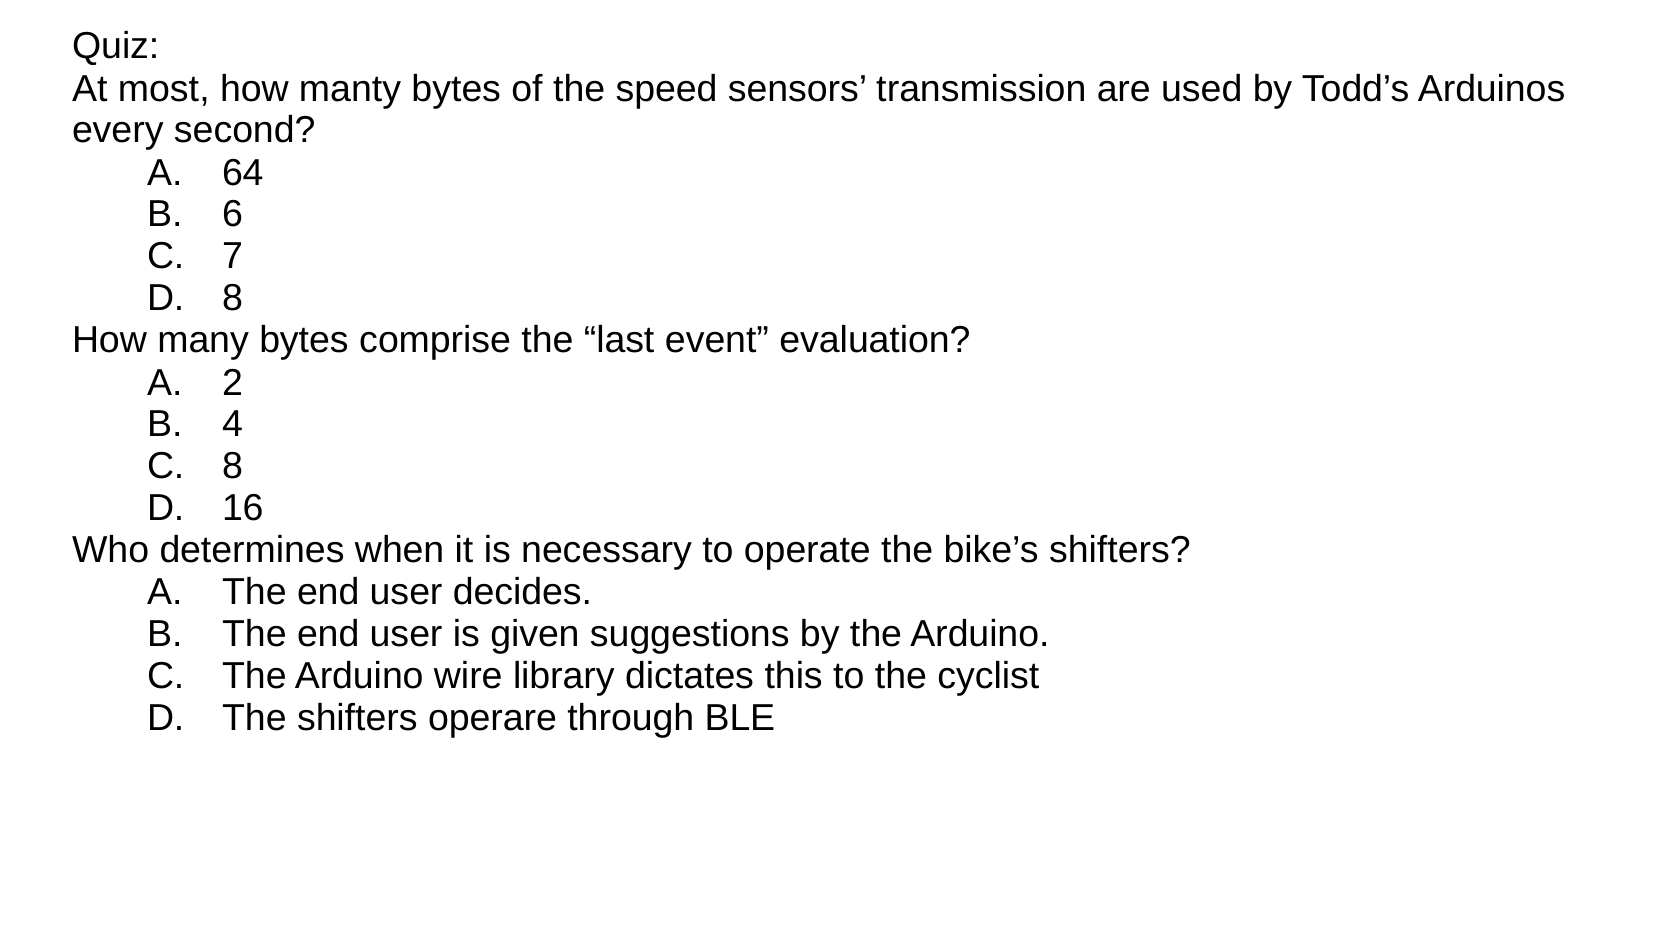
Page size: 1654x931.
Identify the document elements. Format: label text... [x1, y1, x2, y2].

text_box Quiz: At most, how manty bytes of the speed sensors’ transmission are used by Todd’s Arduinos every second? A. 64 B. 6 C. 7 D. 8 How many bytes comprise the “last event” evaluation? A. 2 B. 4 C. 8 D. 16 Who determines when it is necessary to operate the bike’s shifters? A. The end user decides. B. The end user is given suggestions by the Arduino. C. The Arduino wire library dictates this to the cyclist D. The shifters operare through BLE [57, 17, 1633, 873]
